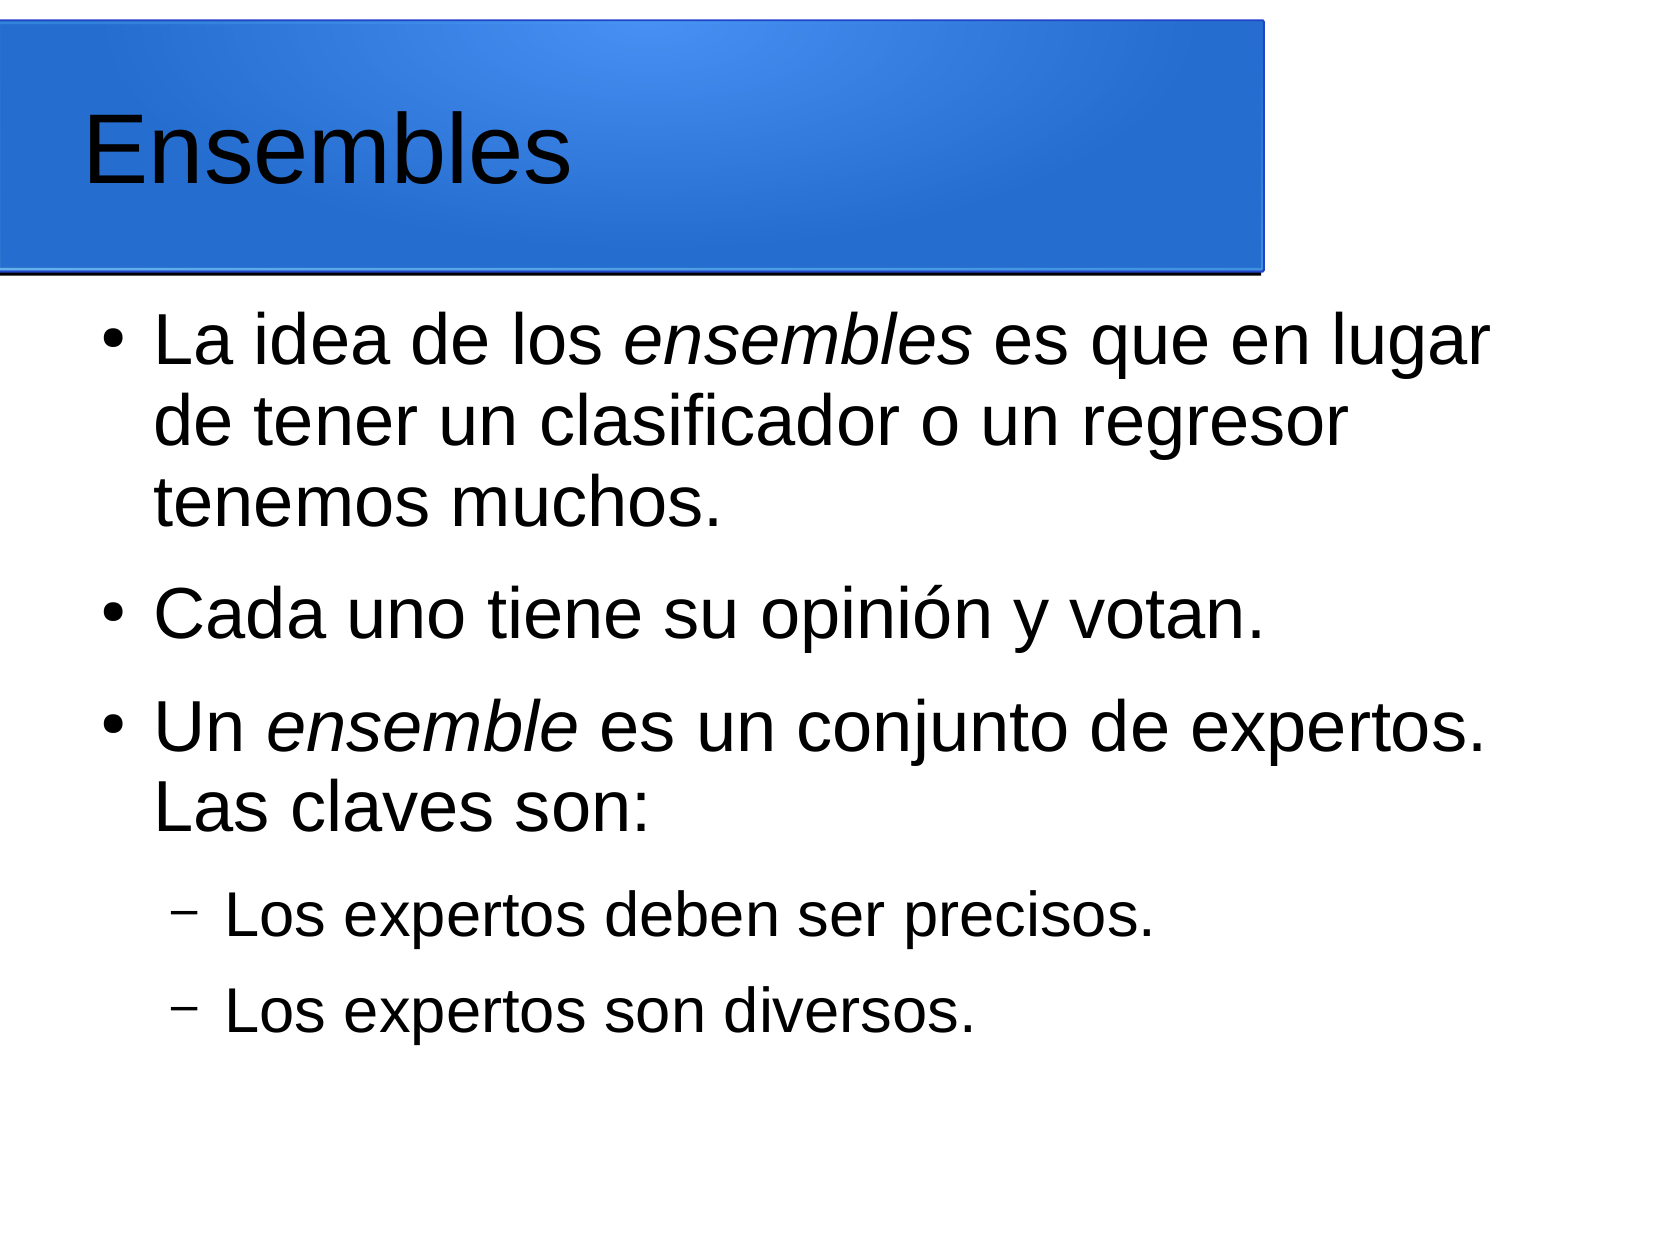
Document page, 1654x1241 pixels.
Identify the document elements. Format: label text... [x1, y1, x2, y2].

title Ensembles [82, 47, 1235, 252]
list La idea de los ensembles es que en lugar de tener un clasificador o un regresor tenemos muchos. Cada uno tiene su opinión y votan. Un ensemble es un conjunto de expertos. Las claves son: Los expertos deben ser precisos. Los expertos son diversos. [82, 299, 1571, 1019]
